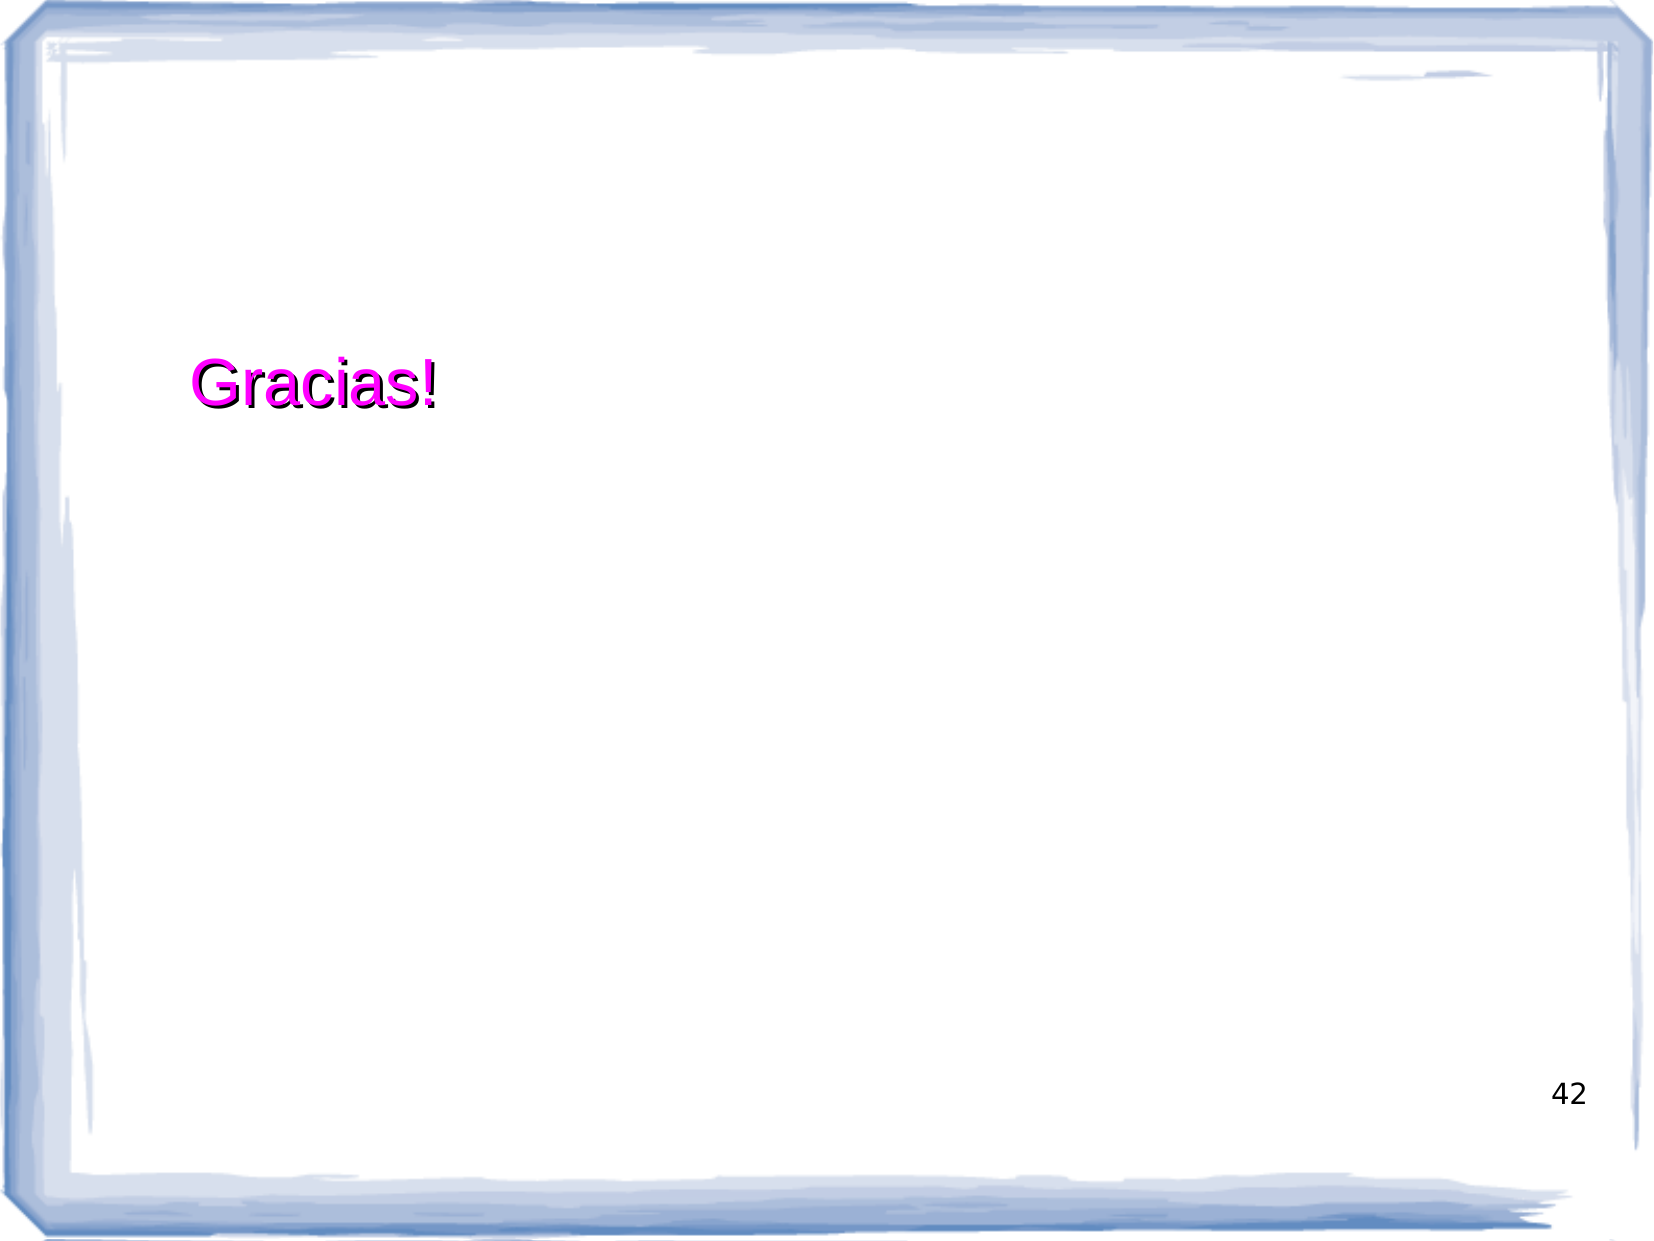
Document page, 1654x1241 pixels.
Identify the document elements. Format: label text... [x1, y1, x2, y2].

picture [0, 0, 1654, 1241]
title Gracias! [189, 277, 1538, 488]
